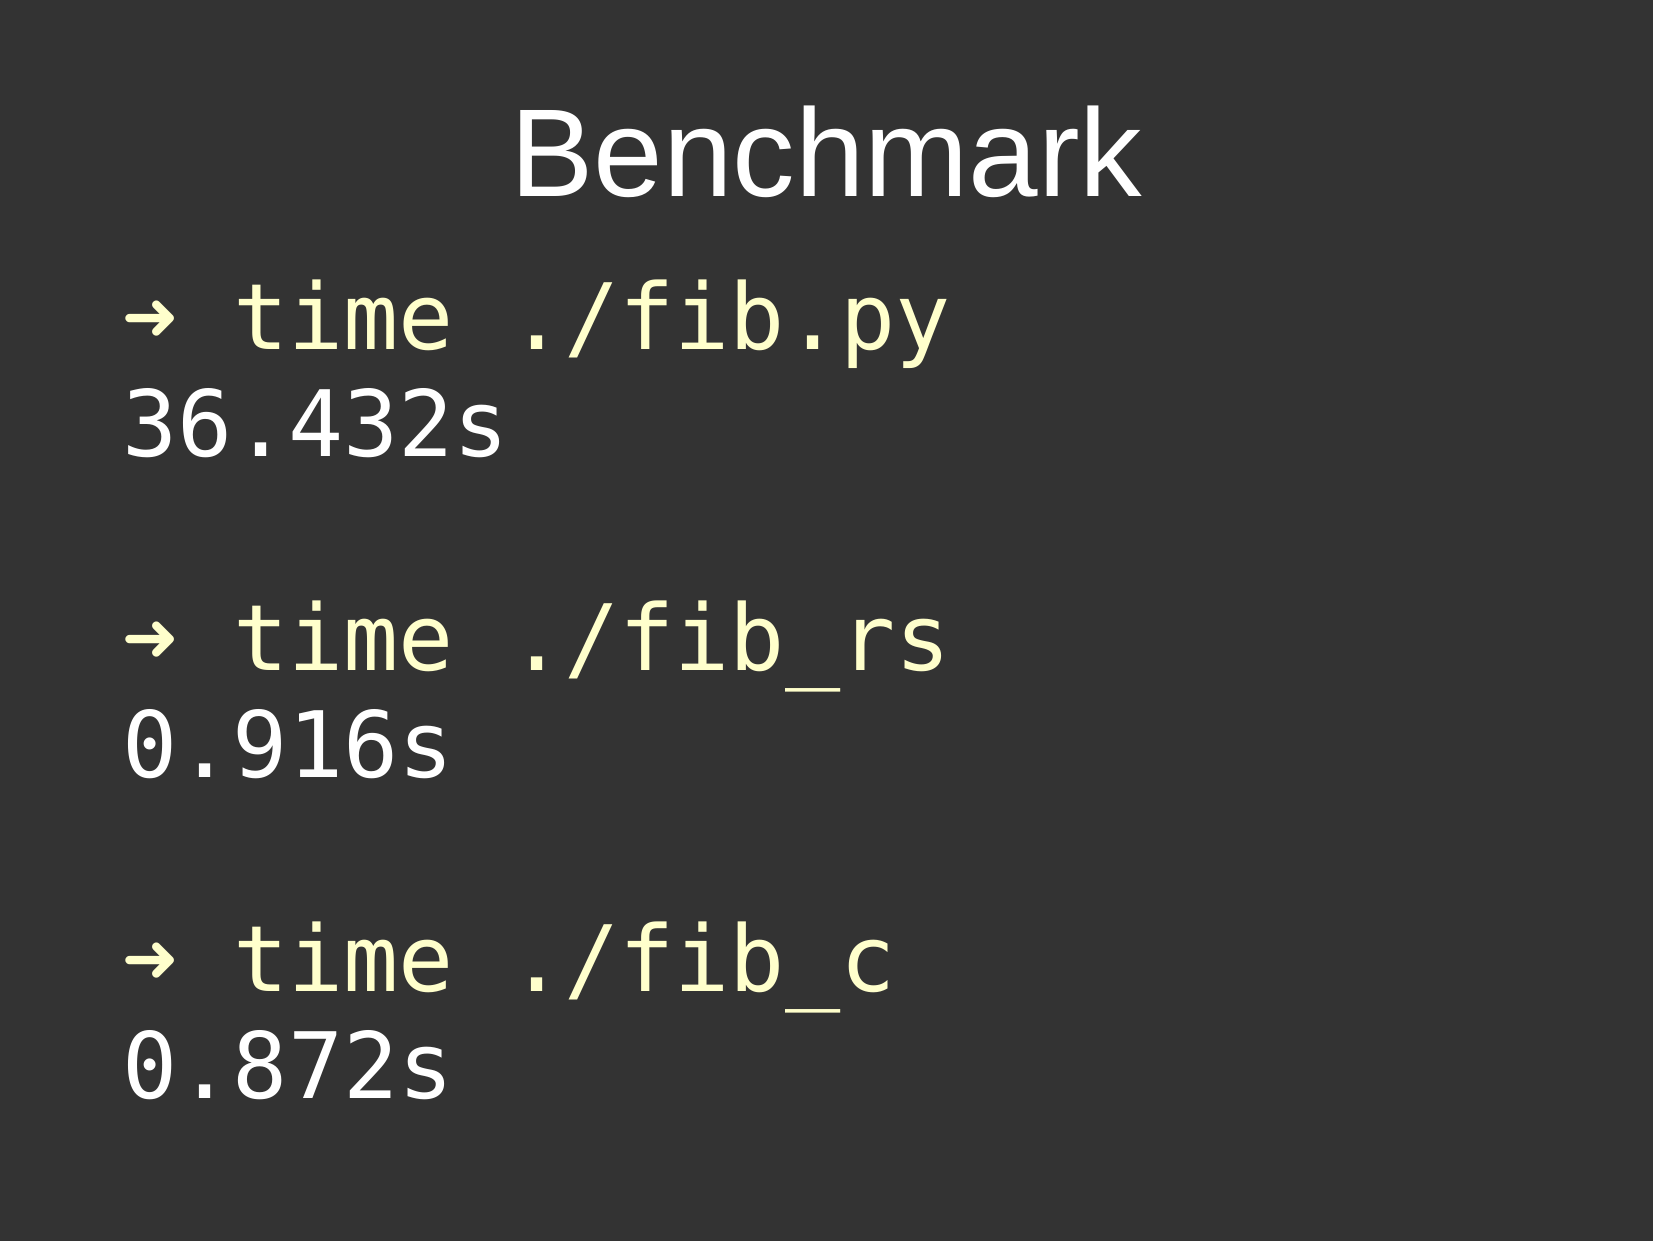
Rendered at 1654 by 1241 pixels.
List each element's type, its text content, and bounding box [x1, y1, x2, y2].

text_box ➜ time ./fib.py 36.432s ➜ time ./fib_rs 0.916s ➜ time ./fib_c 0.872s [107, 256, 1351, 1147]
title Benchmark [82, 49, 1571, 257]
